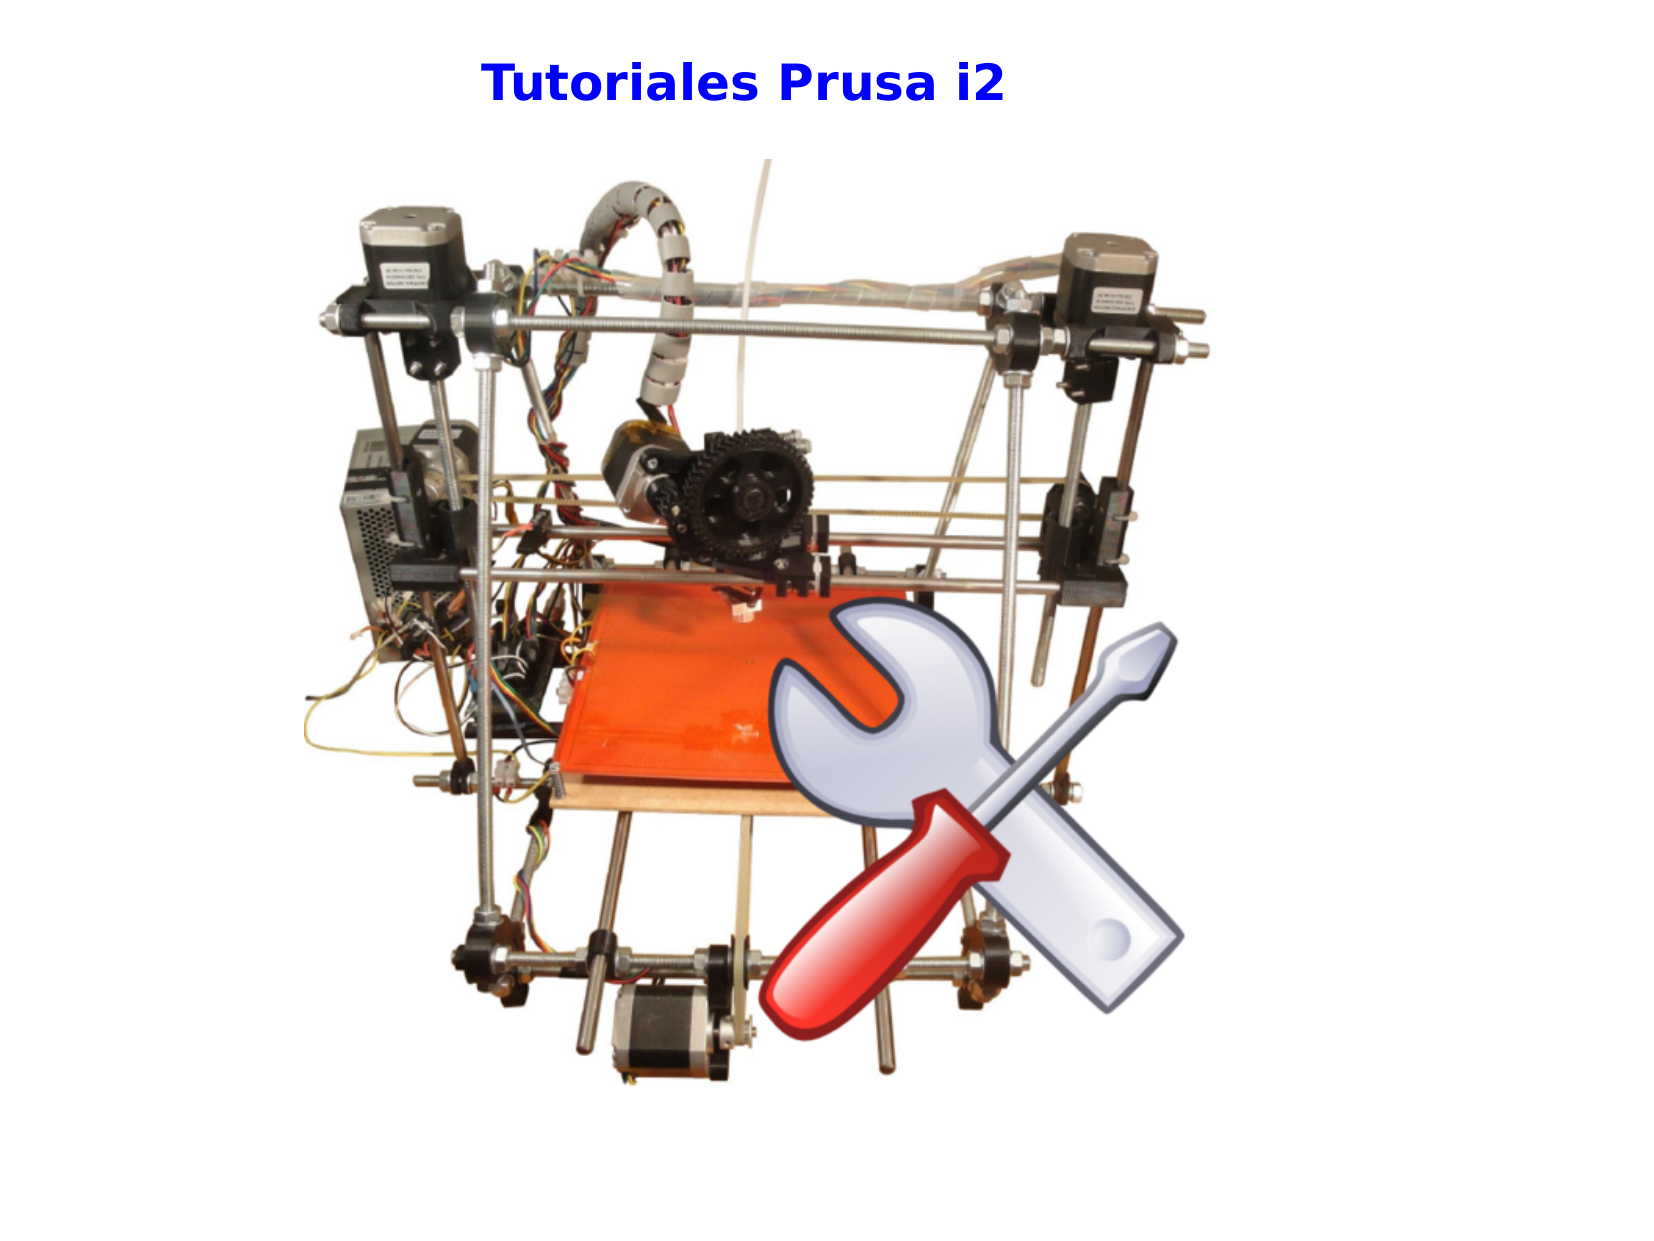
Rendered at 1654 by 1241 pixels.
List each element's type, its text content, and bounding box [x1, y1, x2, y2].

text_box Tutoriales Prusa i2 [466, 46, 1216, 121]
picture [304, 159, 1216, 1096]
